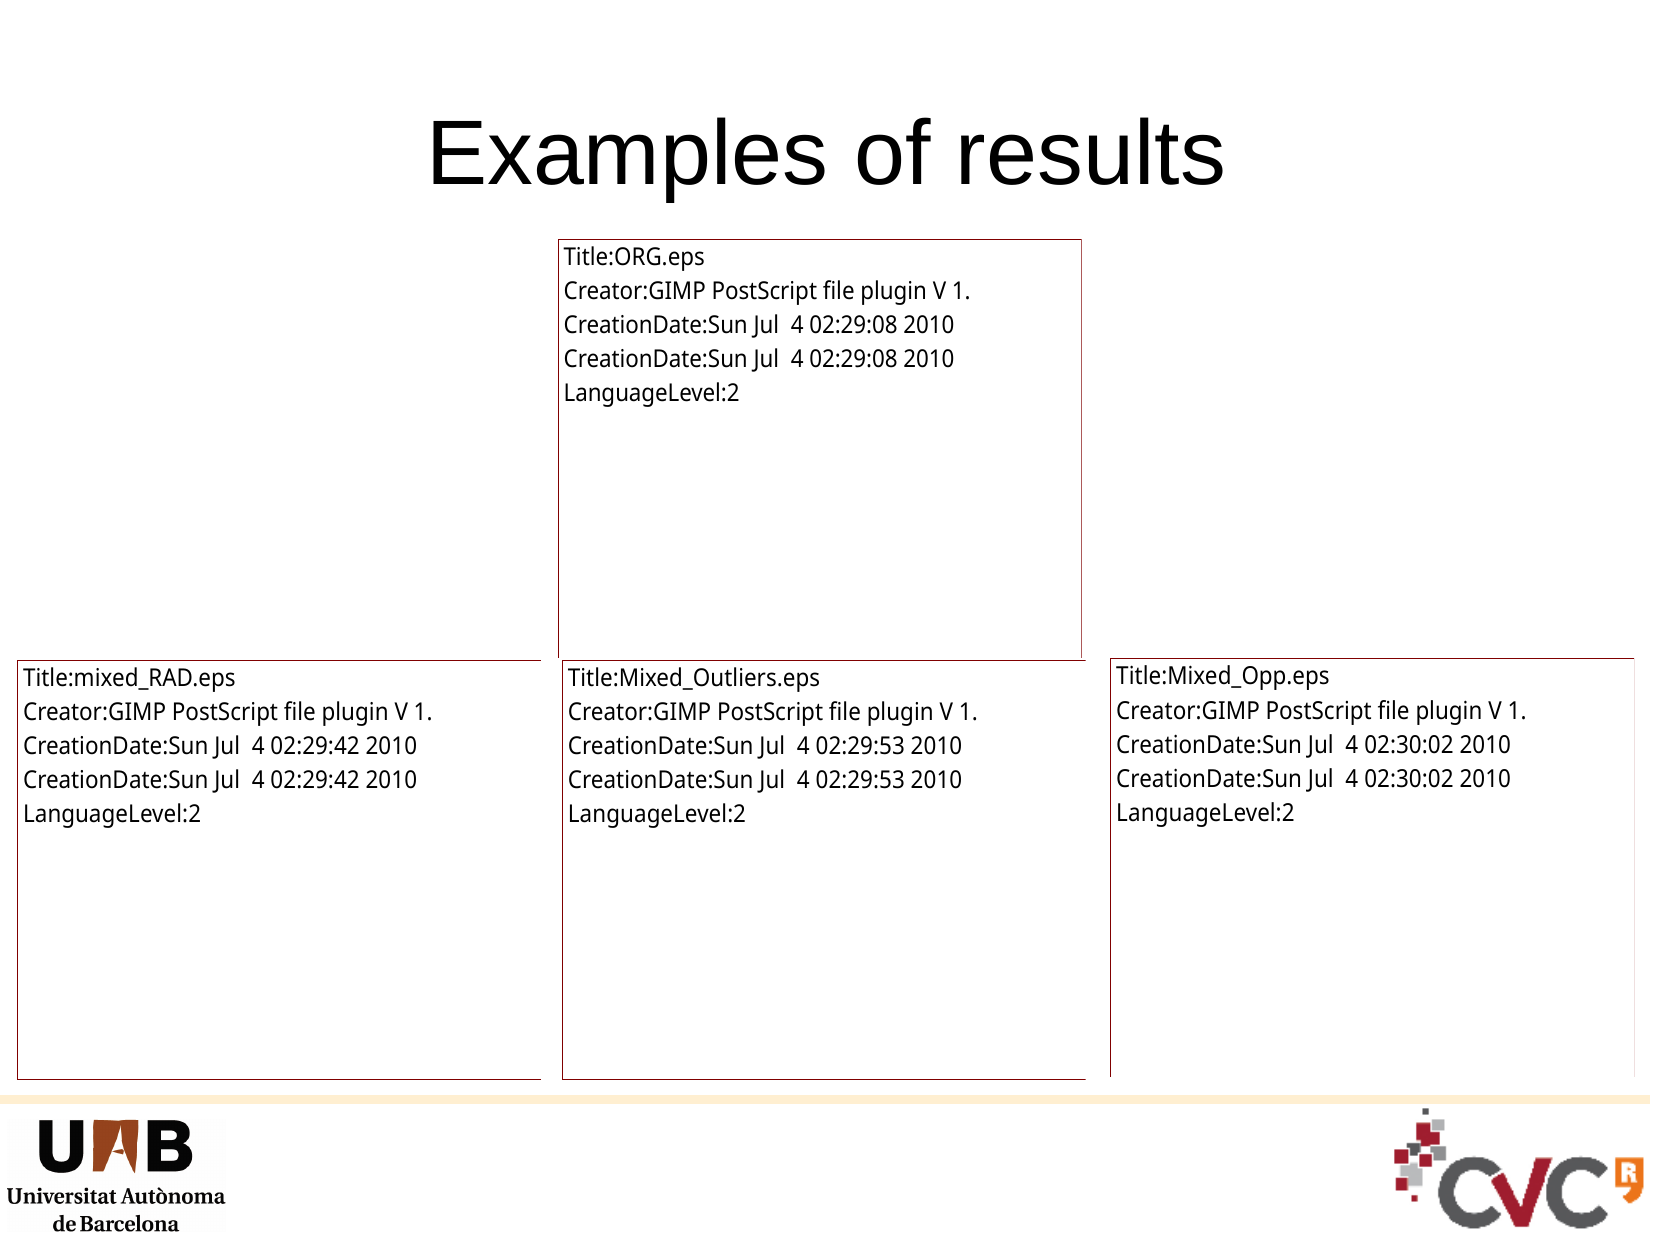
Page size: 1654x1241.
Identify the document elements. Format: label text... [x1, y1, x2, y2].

picture [560, 659, 1086, 1080]
picture [15, 659, 541, 1080]
picture [1109, 656, 1635, 1077]
picture [556, 237, 1082, 658]
picture [1393, 1107, 1650, 1235]
picture [7, 1119, 226, 1232]
title Examples of results [82, 56, 1571, 250]
